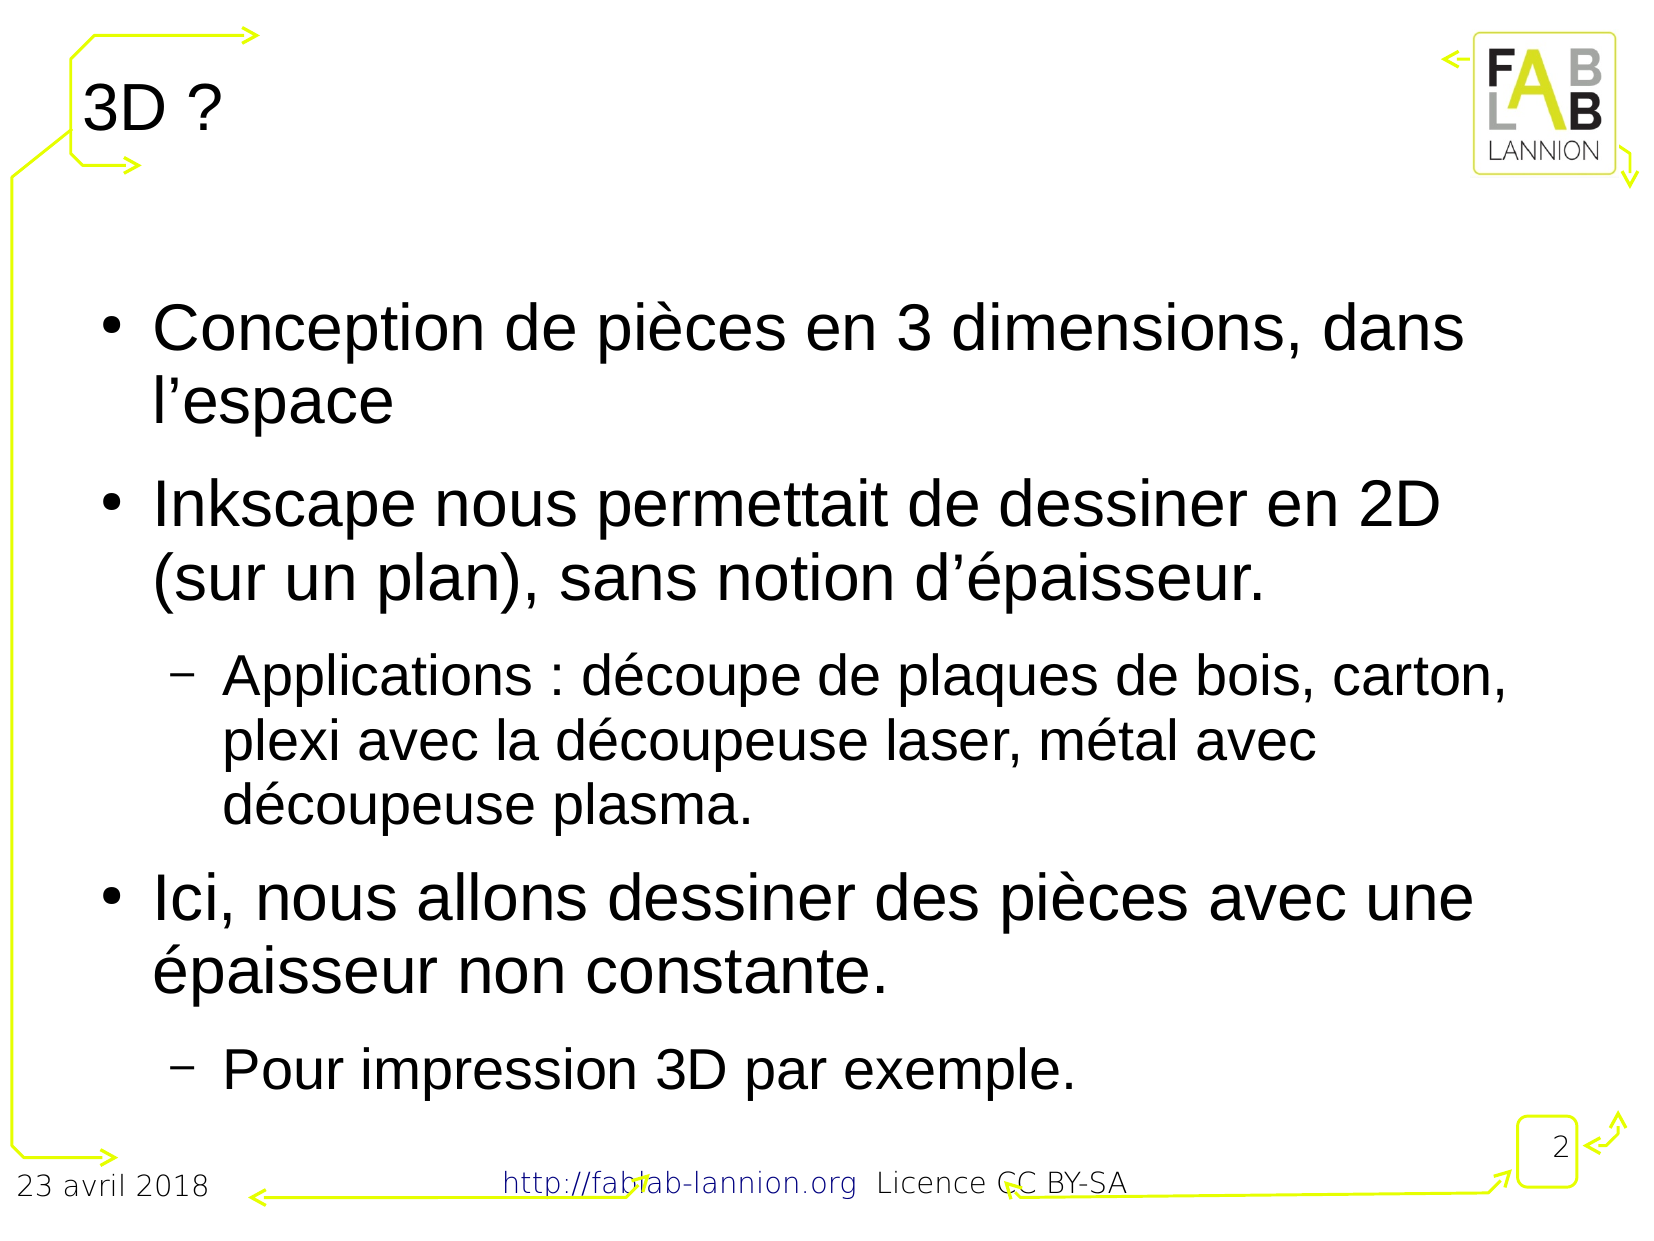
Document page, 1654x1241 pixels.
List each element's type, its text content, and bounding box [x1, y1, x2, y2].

list Conception de pièces en 3 dimensions, dans l’espace Inkscape nous permettait de dessiner en 2D (sur un plan), sans notion d’épaisseur. Applications : découpe de plaques de bois, carton, plexi avec la découpeuse laser, métal avec découpeuse plasma. Ici, nous allons dessiner des pièces avec une épaisseur non constante. Pour impression 3D par exemple. [82, 290, 1571, 1111]
title 3D ? [82, 49, 1441, 166]
picture [1470, 29, 1619, 178]
